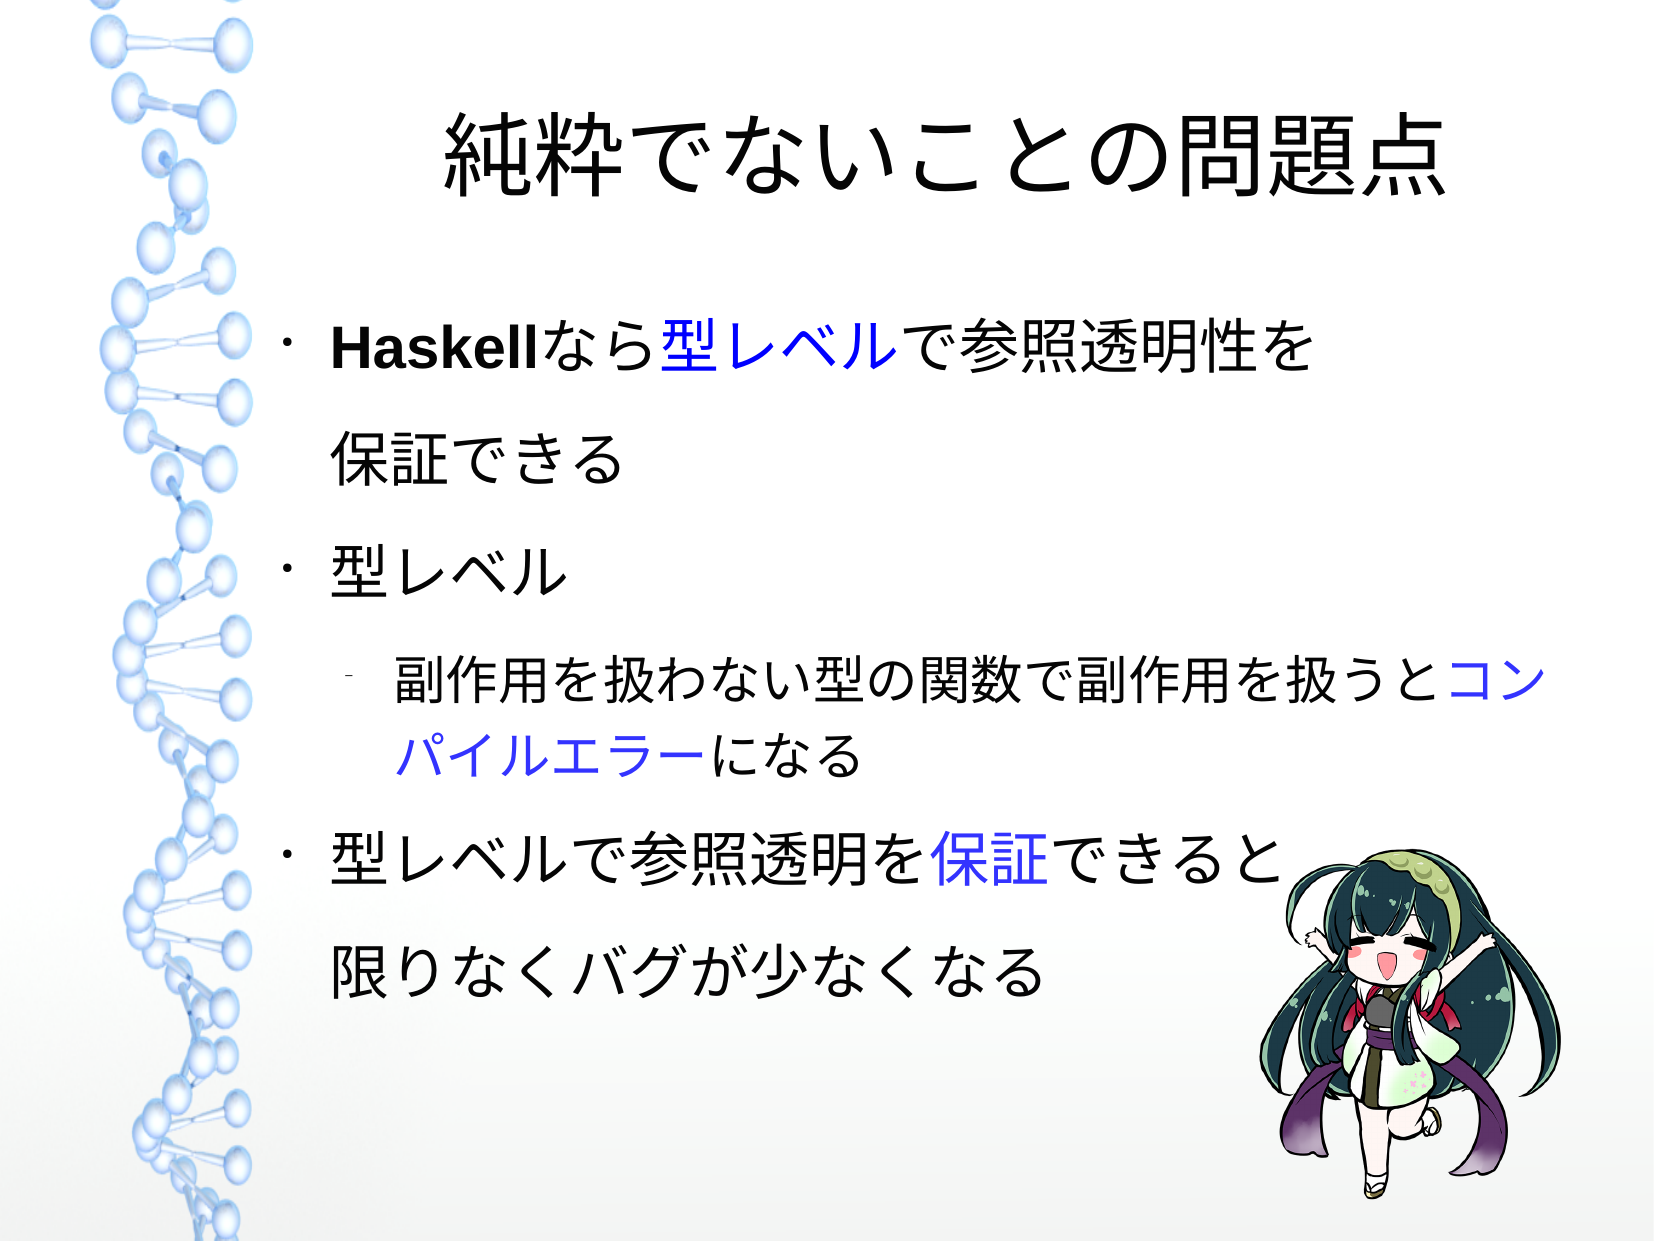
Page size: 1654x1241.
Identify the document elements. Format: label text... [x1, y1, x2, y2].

title 純粋でないことの問題点 [265, 47, 1595, 252]
picture [0, 0, 1654, 1241]
list Haskellなら型レベルで参照透明性を 保証できる 型レベル 副作用を扱わない型の関数で副作用を扱うとコンパイルエラーになる 型レベルで参照透明を保証できると 限りなくバグが少なくなる [265, 299, 1595, 1019]
